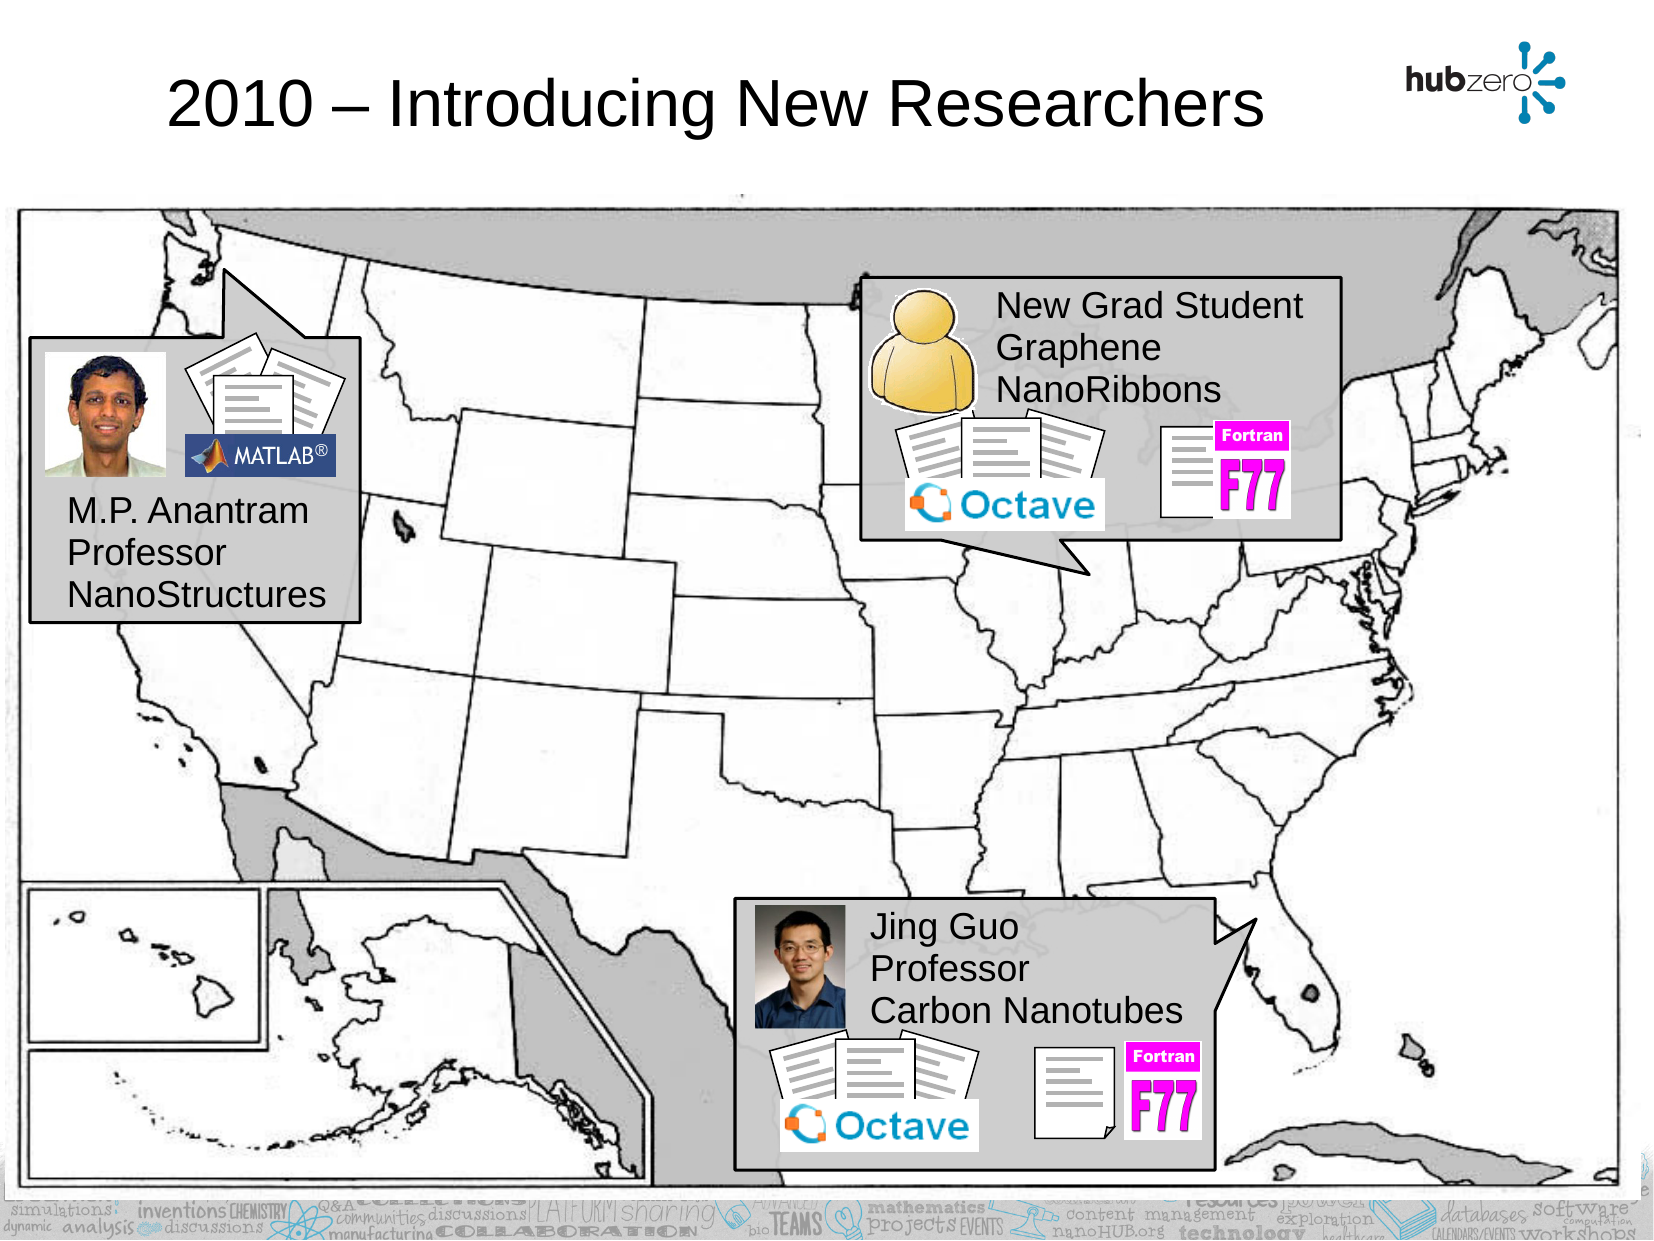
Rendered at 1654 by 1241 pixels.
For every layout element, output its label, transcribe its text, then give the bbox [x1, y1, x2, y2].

text_box [735, 898, 1257, 1171]
text_box [860, 277, 1342, 575]
picture [1402, 38, 1569, 127]
picture [0, 194, 1654, 1240]
text_box M.P. Anantram Professor NanoStructures [52, 481, 342, 623]
text_box Jing Guo Professor Carbon Nanotubes [855, 898, 1199, 1040]
title 2010 – Introducing New Researchers [82, 46, 1351, 161]
text_box New Grad Student Graphene NanoRibbons [980, 277, 1319, 419]
text_box [30, 269, 361, 623]
